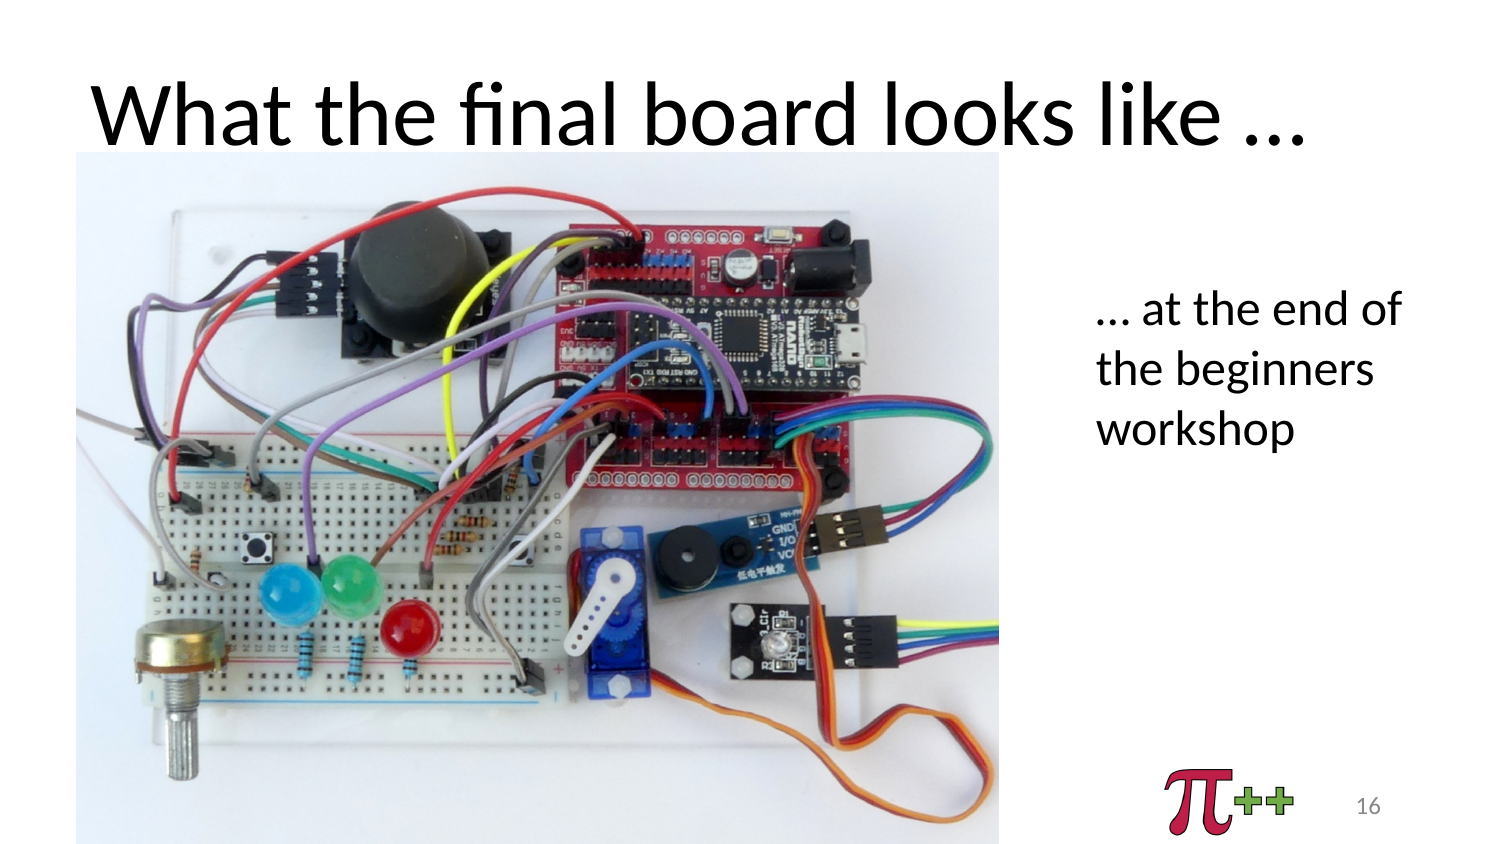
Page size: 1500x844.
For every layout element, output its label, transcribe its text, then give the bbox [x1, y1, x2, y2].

text_box … at the end of the beginners workshop [1080, 268, 1447, 466]
title What the final board looks like … [75, 20, 1426, 198]
picture [76, 152, 999, 844]
text_box 16 [1340, 782, 1426, 827]
